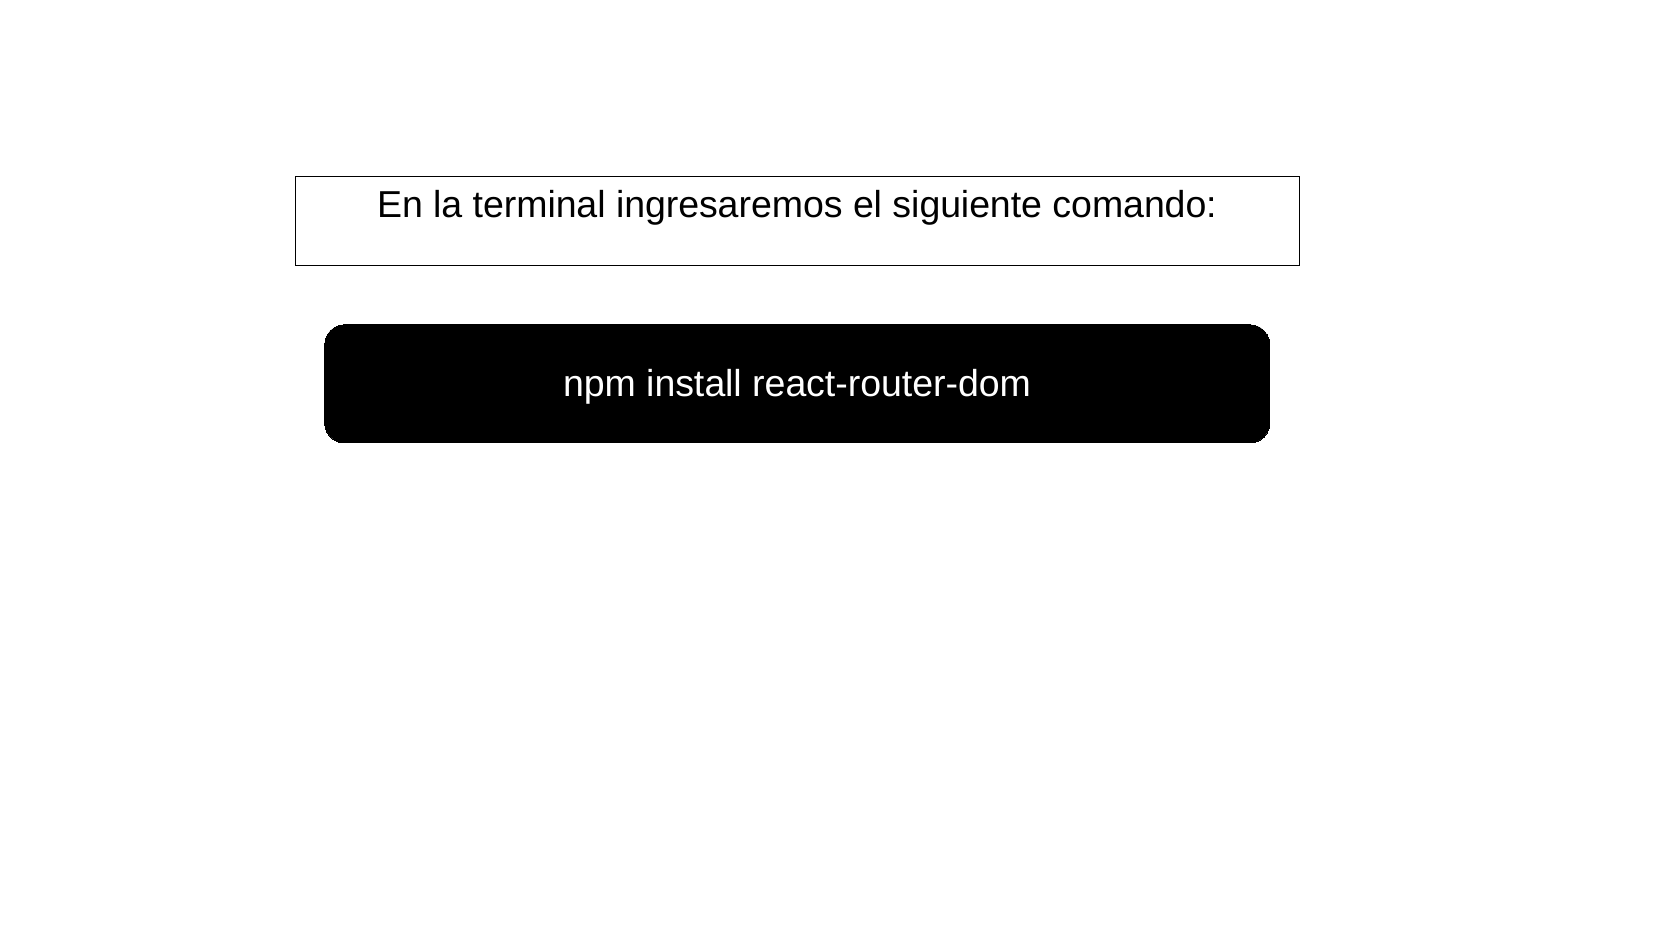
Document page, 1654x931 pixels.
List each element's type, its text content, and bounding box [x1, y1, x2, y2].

text_box npm install react-router-dom [324, 324, 1270, 443]
text_box En la terminal ingresaremos el siguiente comando: [295, 176, 1300, 266]
